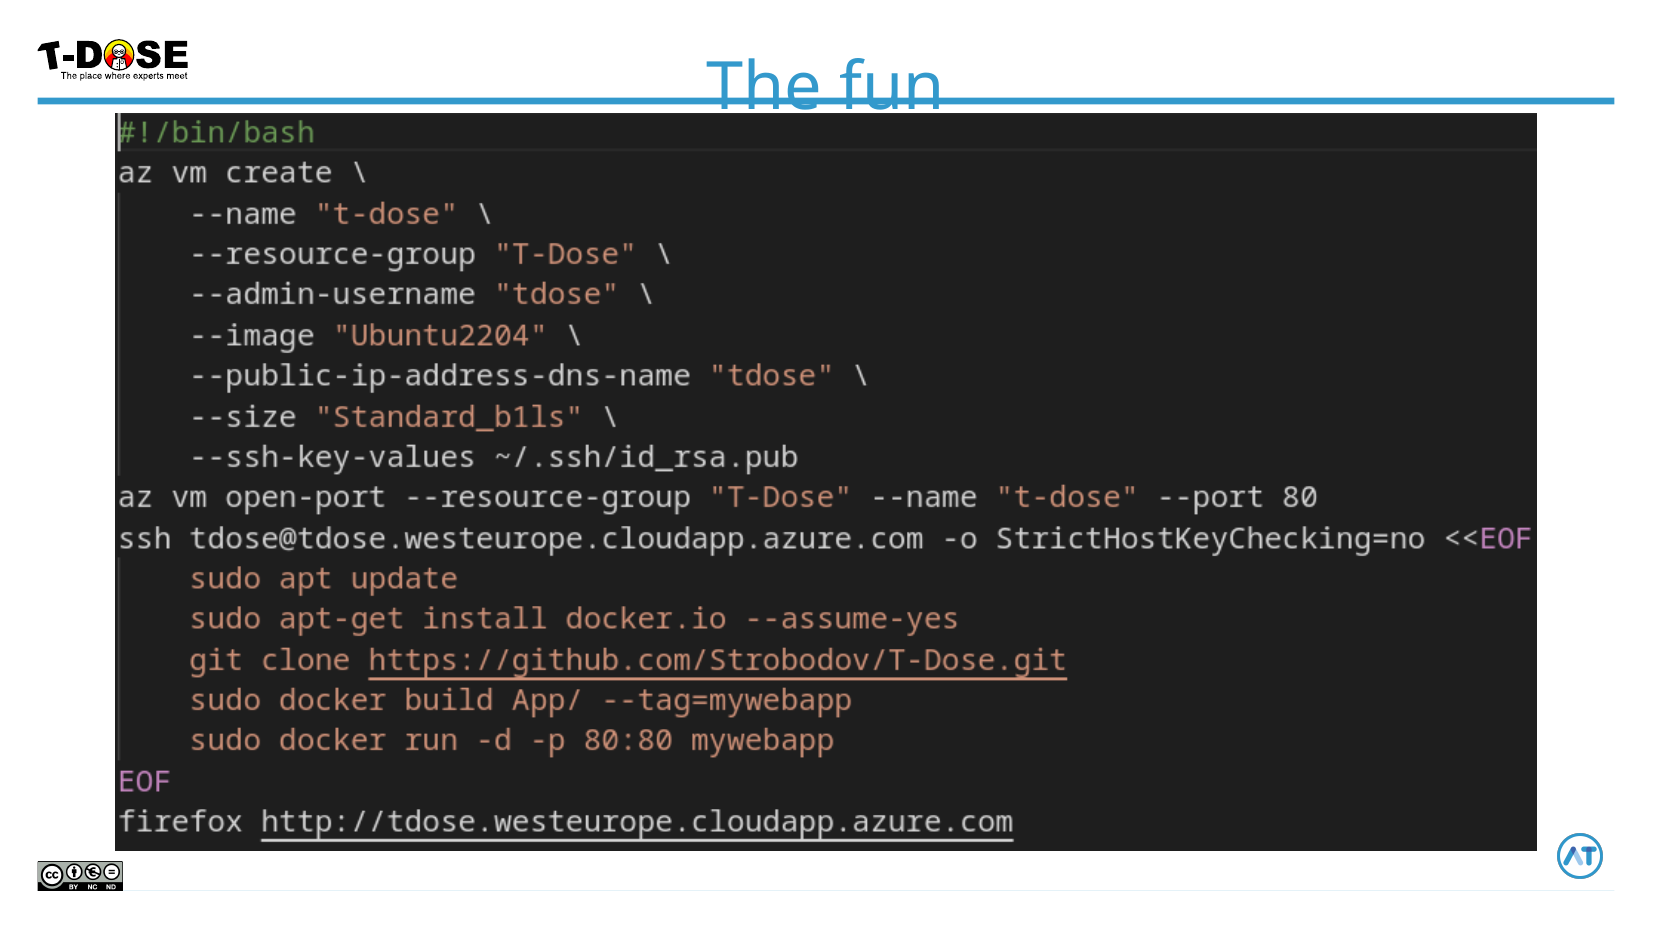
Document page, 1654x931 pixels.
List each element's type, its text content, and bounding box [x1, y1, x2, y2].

picture [1557, 833, 1603, 879]
picture [115, 113, 1537, 851]
text_box The fun [37, 38, 1615, 106]
picture [37, 861, 123, 891]
